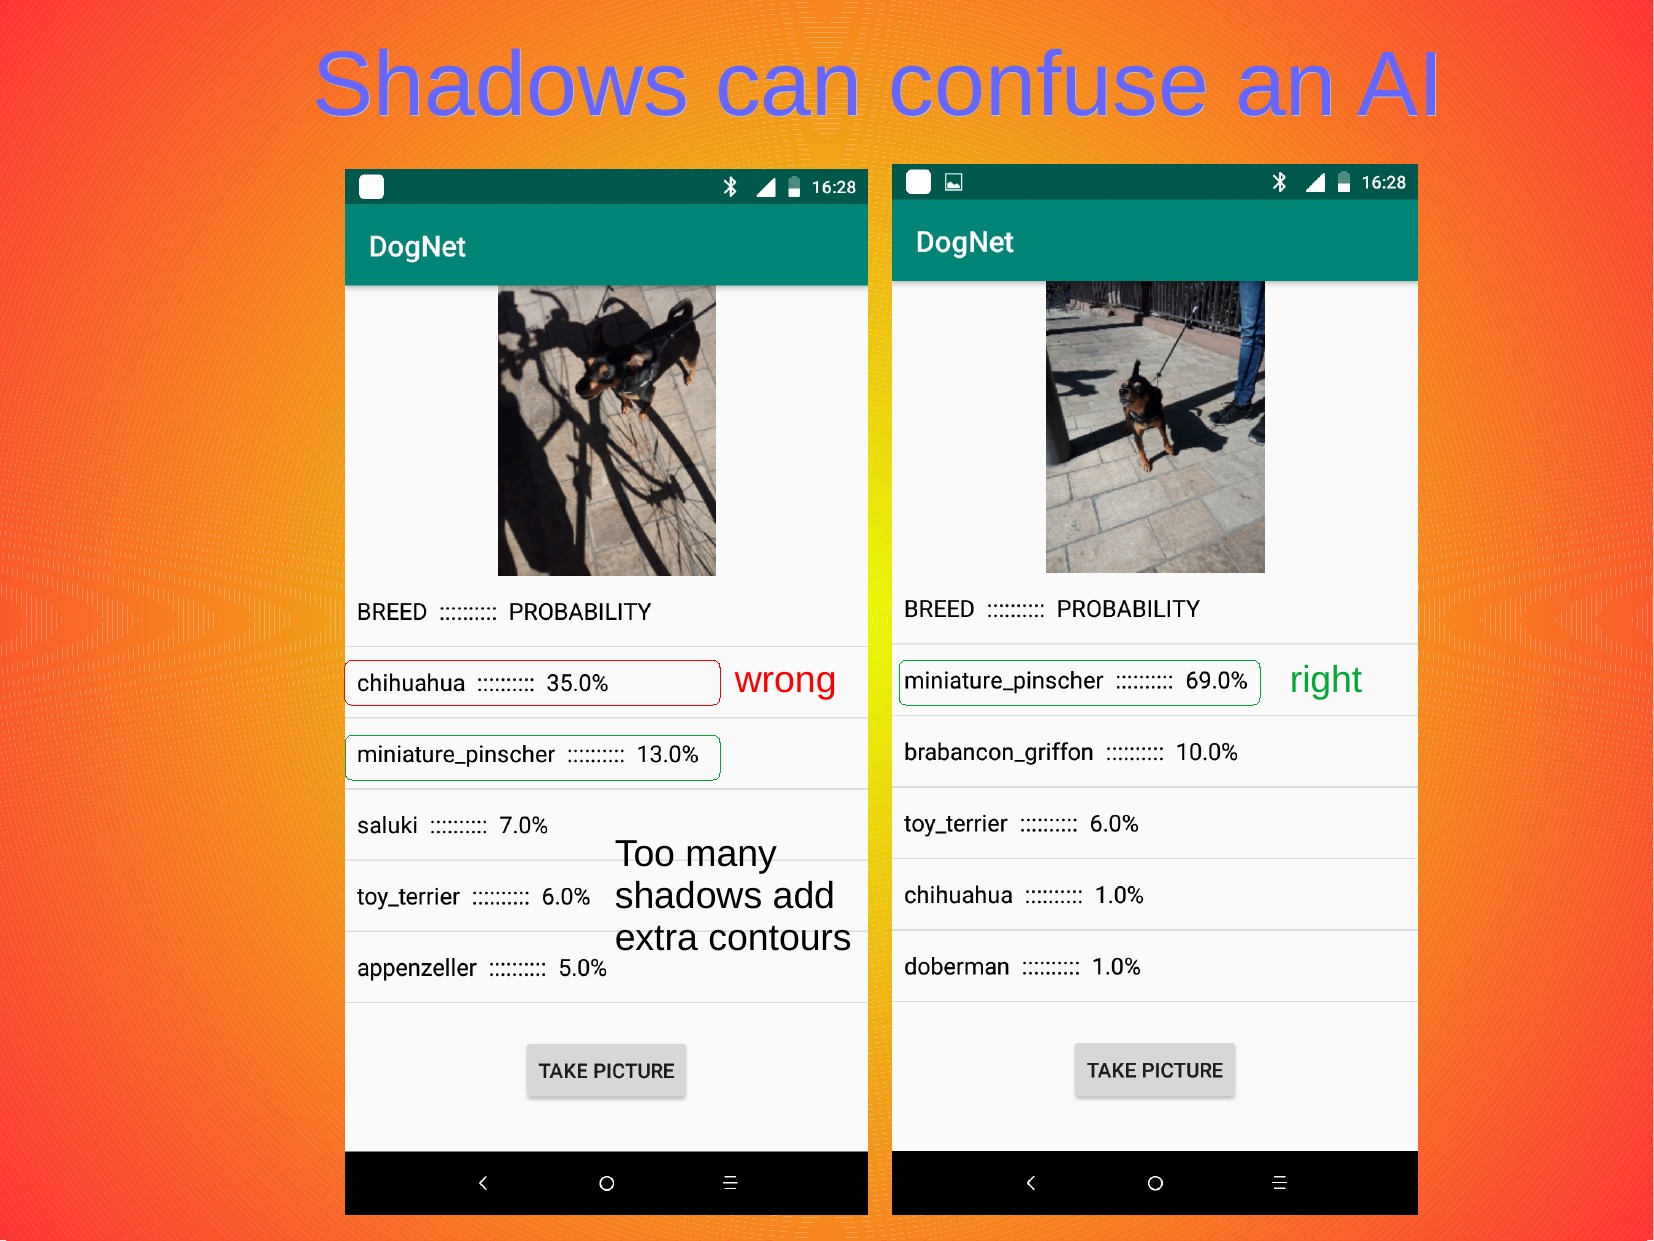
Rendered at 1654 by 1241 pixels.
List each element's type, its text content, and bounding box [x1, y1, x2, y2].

text_box wrong [720, 651, 871, 751]
picture [892, 164, 1418, 1216]
picture [345, 169, 868, 1216]
text_box Too many shadows add extra contours [600, 825, 871, 1134]
text_box right [1275, 651, 1426, 751]
title Shadows can confuse an AI [135, 17, 1624, 151]
